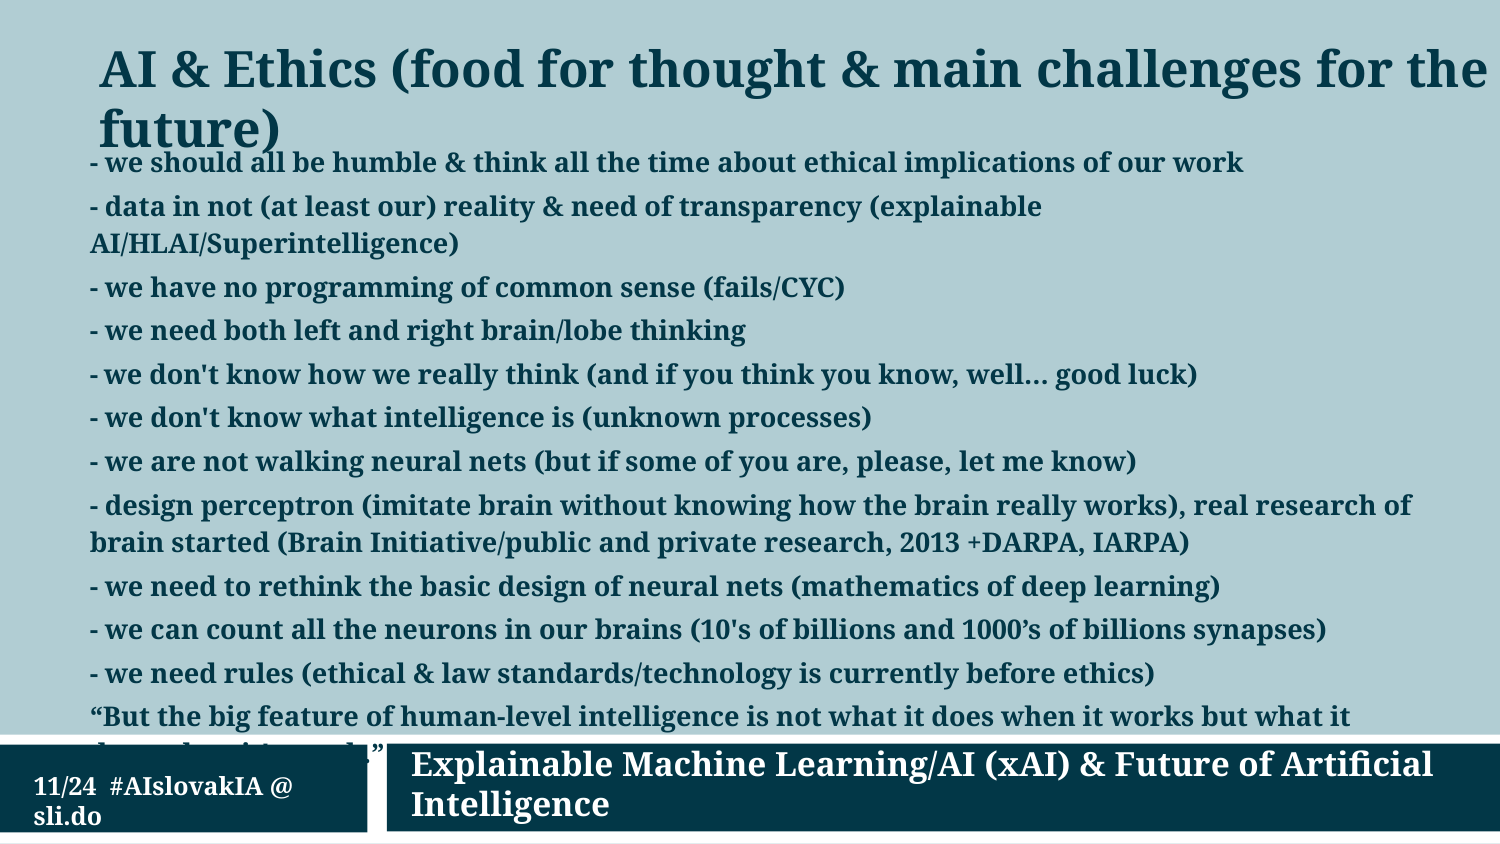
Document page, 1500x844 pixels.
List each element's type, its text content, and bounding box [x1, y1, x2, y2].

text_box Explainable Machine Learning/AI (xAI) & Future of Artificial Intelligence [400, 740, 1500, 826]
text_box - we should all be humble & think all the time about ethical implications of our work - data in not (at least our) reality & need of transparency (explainable AI/HLAI/Superintelligence) - we have no programming of common sense (fails/CYC) - we need both left and right brain/lobe thinking - we don't know how we really think (and if you think you know, well… good luck) - we don't know what intelligence is (unknown processes) - we are not walking neural nets (but if some of you are, please, let me know) - design perceptron (imitate brain without knowing how the brain really works), real research of brain started (Brain Initiative/public and private research, 2013 +DARPA, IARPA) - we need to rethink the basic design of neural nets (mathematics of deep learning) - we can count all the neurons in our brains (10's of billions and 1000’s of billions synapses) - we need rules (ethical & law standards/technology is currently before ethics) “But the big feature of human-level intelligence is not what it does when it works but what it does when it's stuck.” -- Marvin Minsky [78, 134, 1429, 720]
text_box 11/24 #AIslovakIA @ sli.do [22, 764, 362, 808]
text_box AI & Ethics (food for thought & main challenges for the future) [88, 36, 1500, 159]
